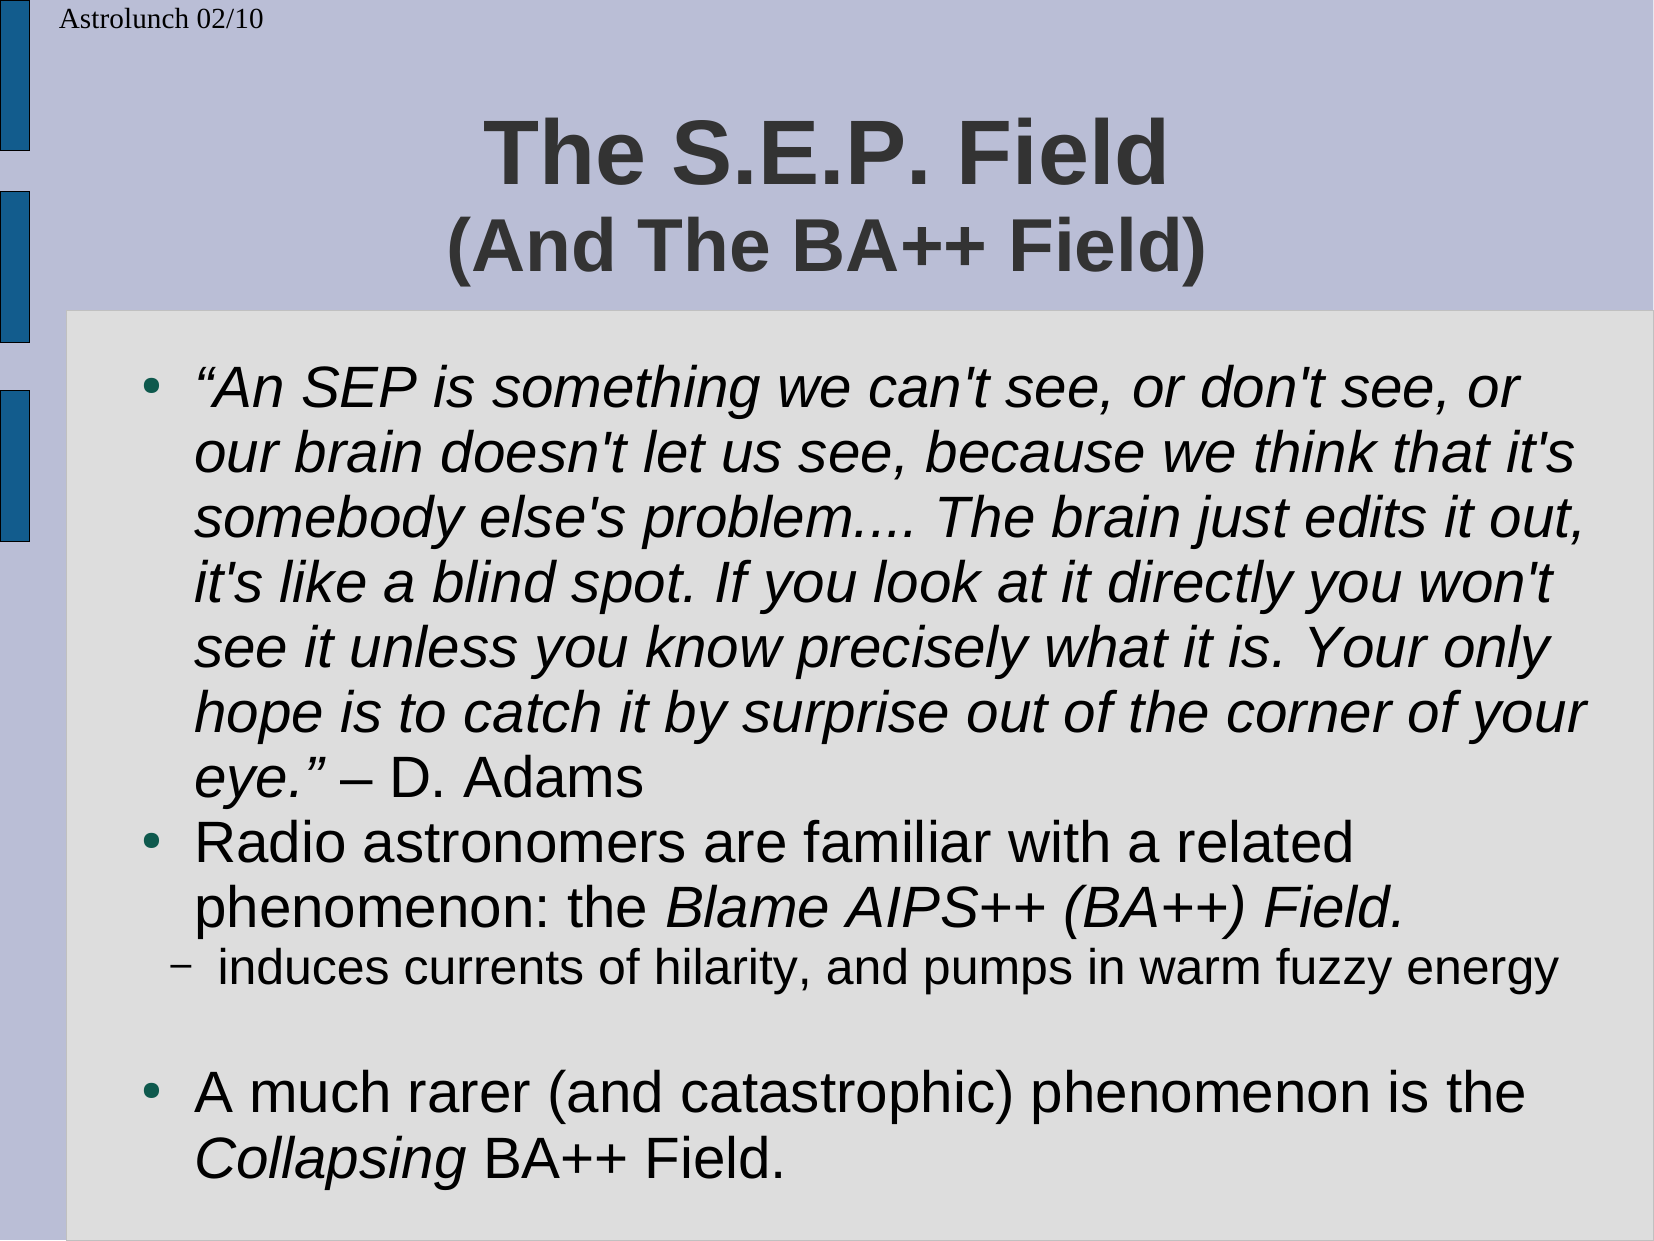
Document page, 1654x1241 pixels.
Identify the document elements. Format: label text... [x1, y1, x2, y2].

title The S.E.P. Field (And The BA++ Field) [121, 98, 1534, 291]
list “An SEP is something we can't see, or don't see, or our brain doesn't let us see, because we think that it's somebody else's problem.... The brain just edits it out, it's like a blind spot. If you look at it directly you won't see it unless you know precisely what it is. Your only hope is to catch it by surprise out of the corner of your eye.” – D. Adams Radio astronomers are familiar with a related phenomenon: the Blame AIPS++ (BA++) Field. induces currents of hilarity, and pumps in warm fuzzy energy A much rarer (and catastrophic) phenomenon is the Collapsing BA++ Field. [123, 354, 1595, 1211]
